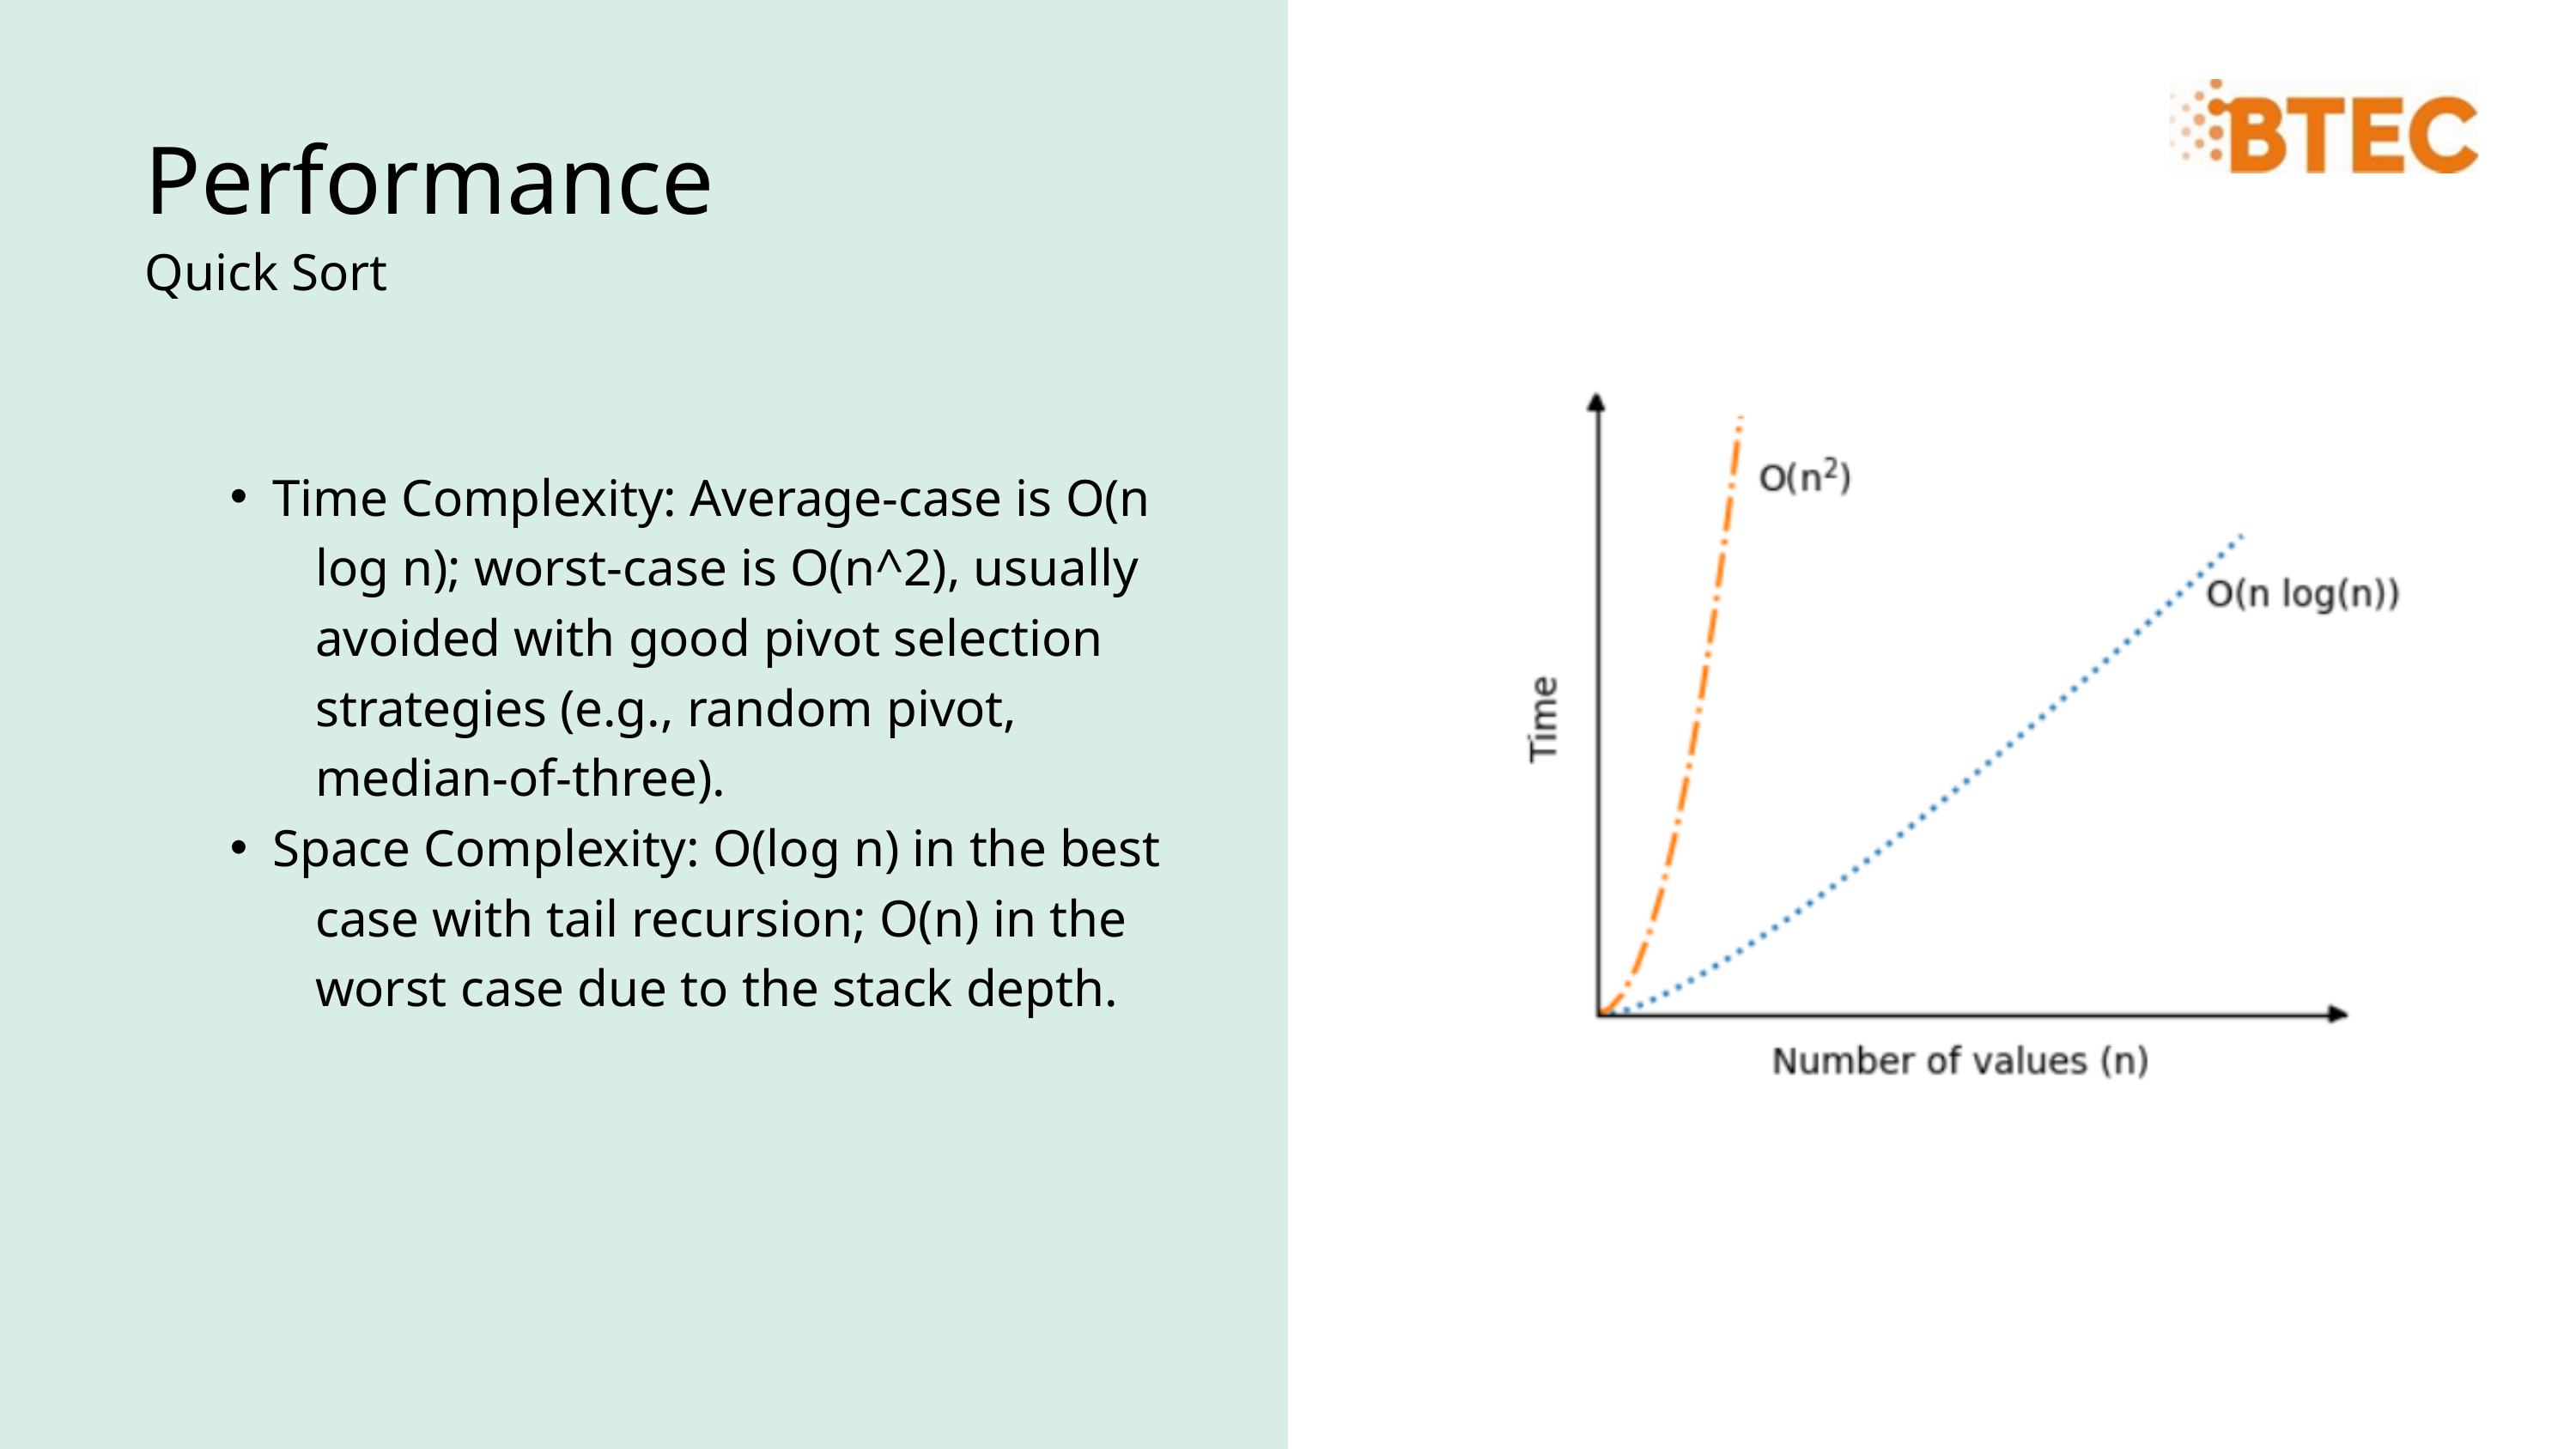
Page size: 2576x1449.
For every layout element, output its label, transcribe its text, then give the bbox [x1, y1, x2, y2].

text_box [2169, 79, 2479, 173]
text_box [1490, 341, 2432, 1108]
text_box [0, 0, 1288, 1449]
text_box Performance [144, 102, 991, 229]
text_box Quick Sort [144, 230, 1153, 299]
text_box Time Complexity: Average-case is O(n log n); worst-case is O(n^2), usually avoided with good pivot selection strategies (e.g., random pivot, median-of-three). Space Complexity: O(log n) in the best case with tail recursion; O(n) in the worst case due to the stack depth. [144, 455, 1200, 1082]
